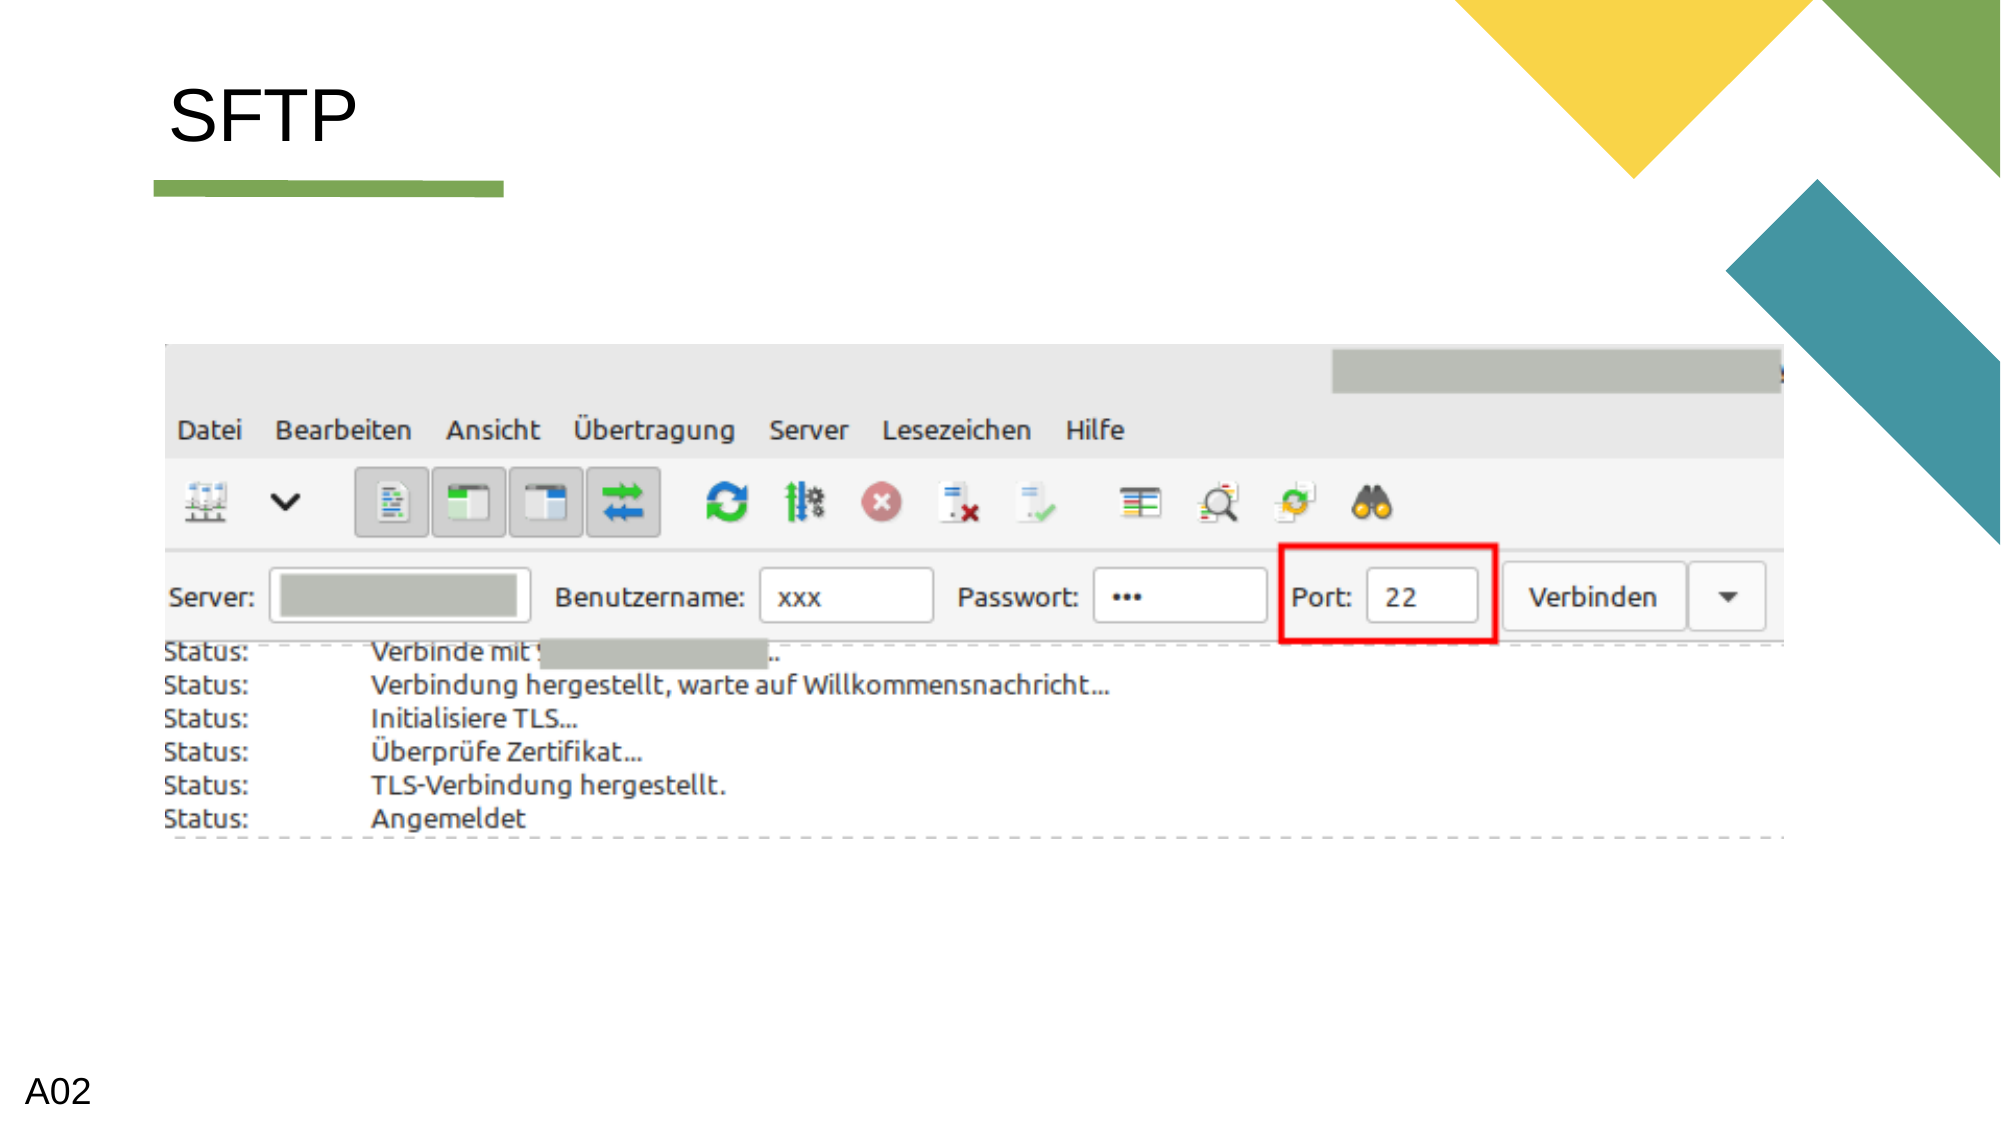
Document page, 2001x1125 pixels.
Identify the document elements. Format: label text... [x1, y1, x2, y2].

picture [165, 344, 1784, 839]
text_box A02 [10, 1062, 107, 1120]
text_box SFTP [153, 66, 375, 166]
